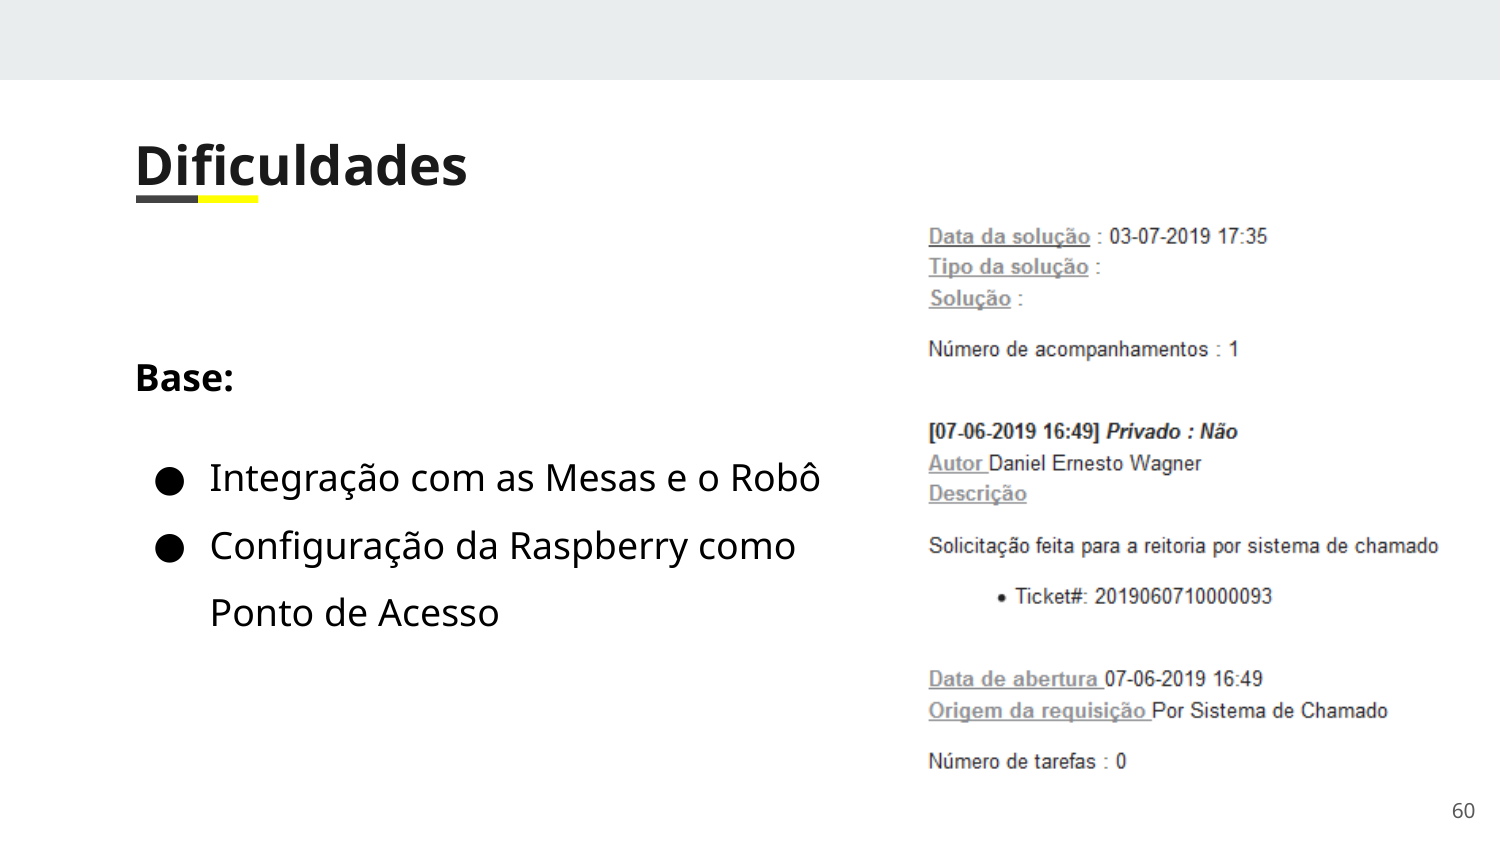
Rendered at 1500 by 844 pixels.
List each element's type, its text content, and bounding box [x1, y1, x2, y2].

slide_number <number> [1400, 779, 1491, 844]
picture [902, 217, 1458, 780]
list Base: Integração com as Mesas e o Robô Configuração da Raspberry como Ponto de Acesso [119, 316, 875, 687]
title Dificuldades [119, 116, 1381, 205]
